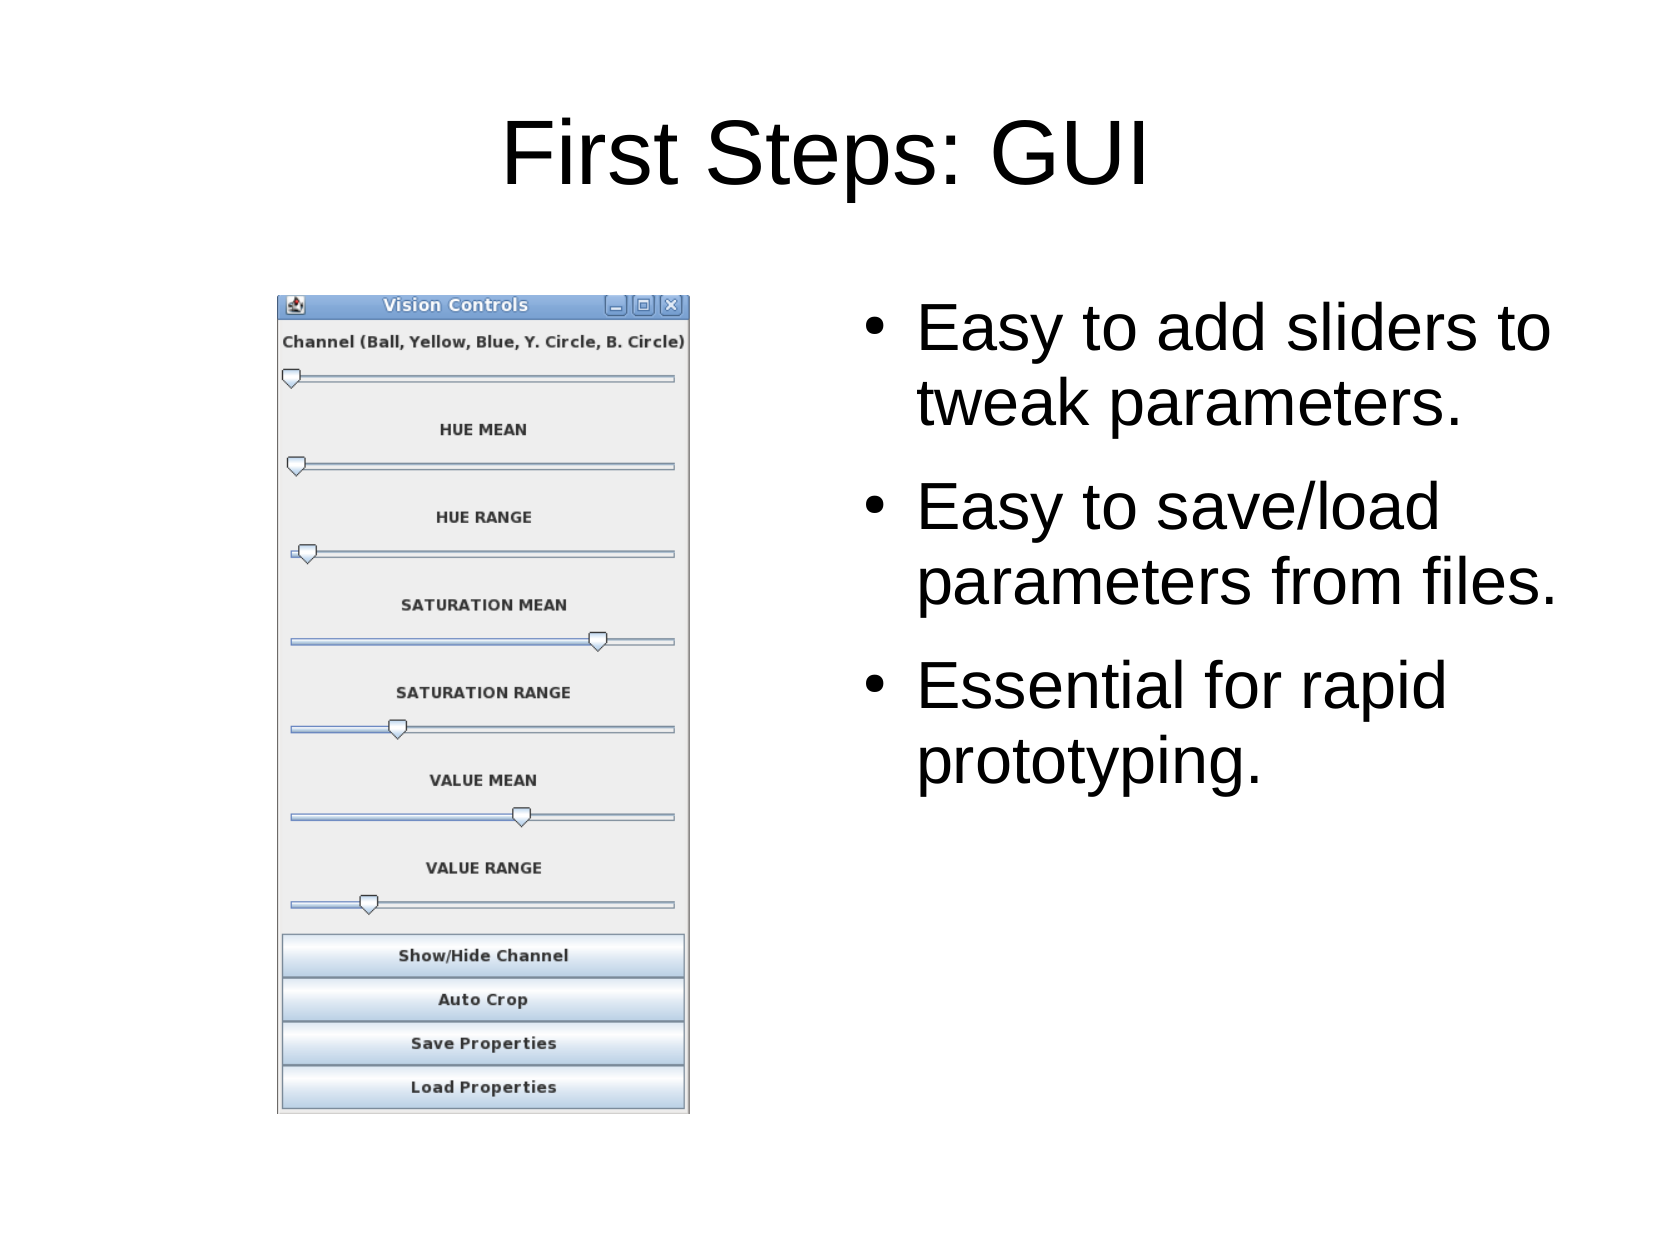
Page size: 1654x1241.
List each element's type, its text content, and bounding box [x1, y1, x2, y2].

list Easy to add sliders to tweak parameters. Easy to save/load parameters from files. Essential for rapid prototyping. [845, 290, 1572, 1109]
chart [206, 295, 933, 1114]
title First Steps: GUI [82, 49, 1571, 257]
